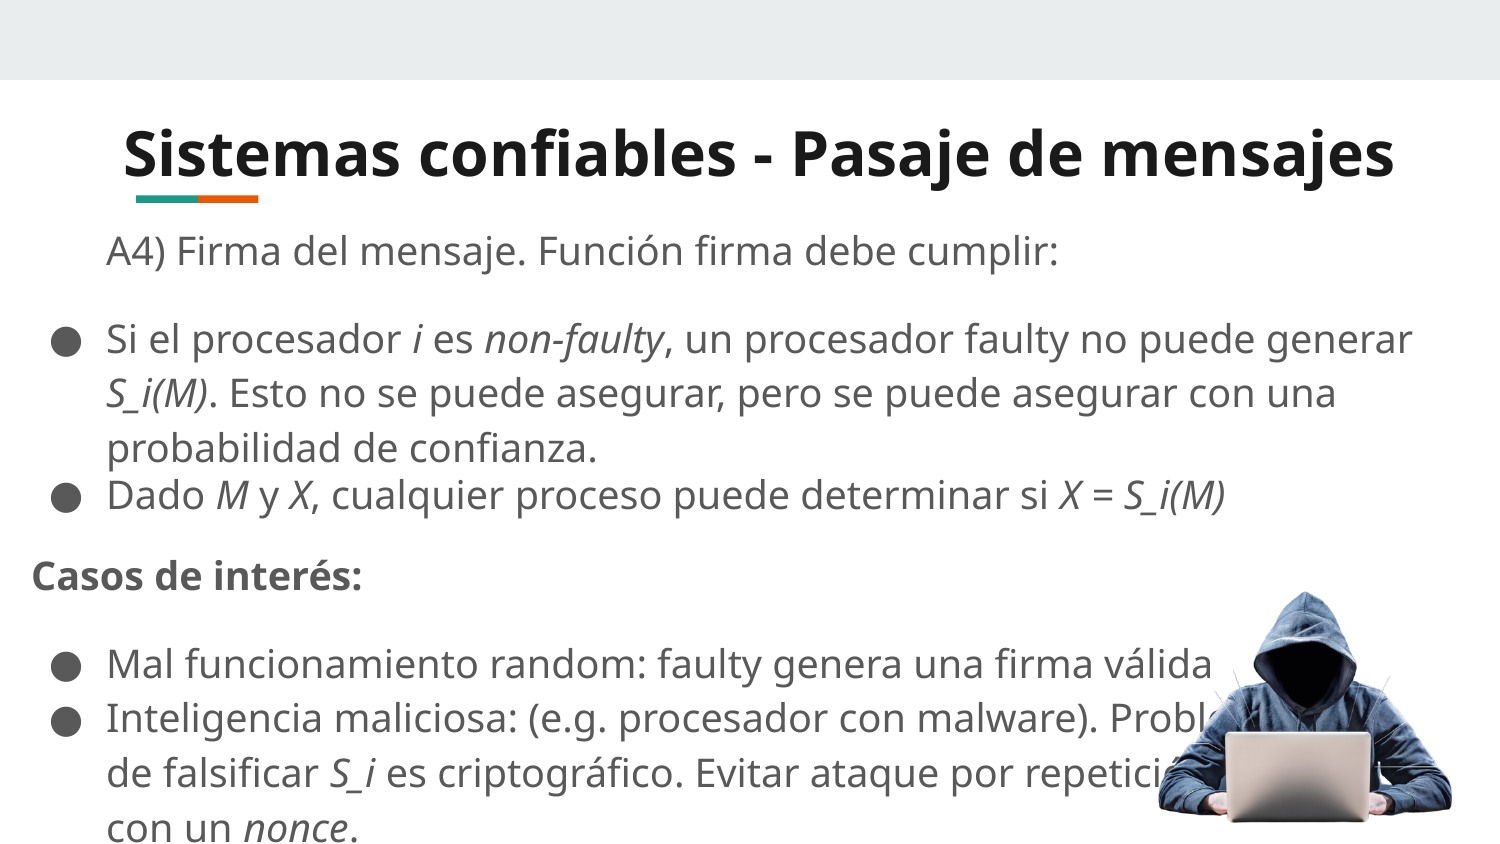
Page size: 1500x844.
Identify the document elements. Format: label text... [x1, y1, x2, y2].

picture [1096, 568, 1500, 832]
title Sistemas confiables - Pasaje de mensajes [108, 99, 1500, 188]
list A4) Firma del mensaje. Función firma debe cumplir: Si el procesador i es non-faulty, un procesador faulty no puede generar S_i(M). Esto no se puede asegurar, pero se puede asegurar con una probabilidad de confianza. Dado M y X, cualquier proceso puede determinar si X = S_i(M) Casos de interés: Mal funcionamiento random: faulty genera una firma válida Inteligencia maliciosa: (e.g. procesador con malware). Problema de falsificar S_i es criptográfico. Evitar ataque por repetición con un nonce. [16, 203, 1484, 797]
